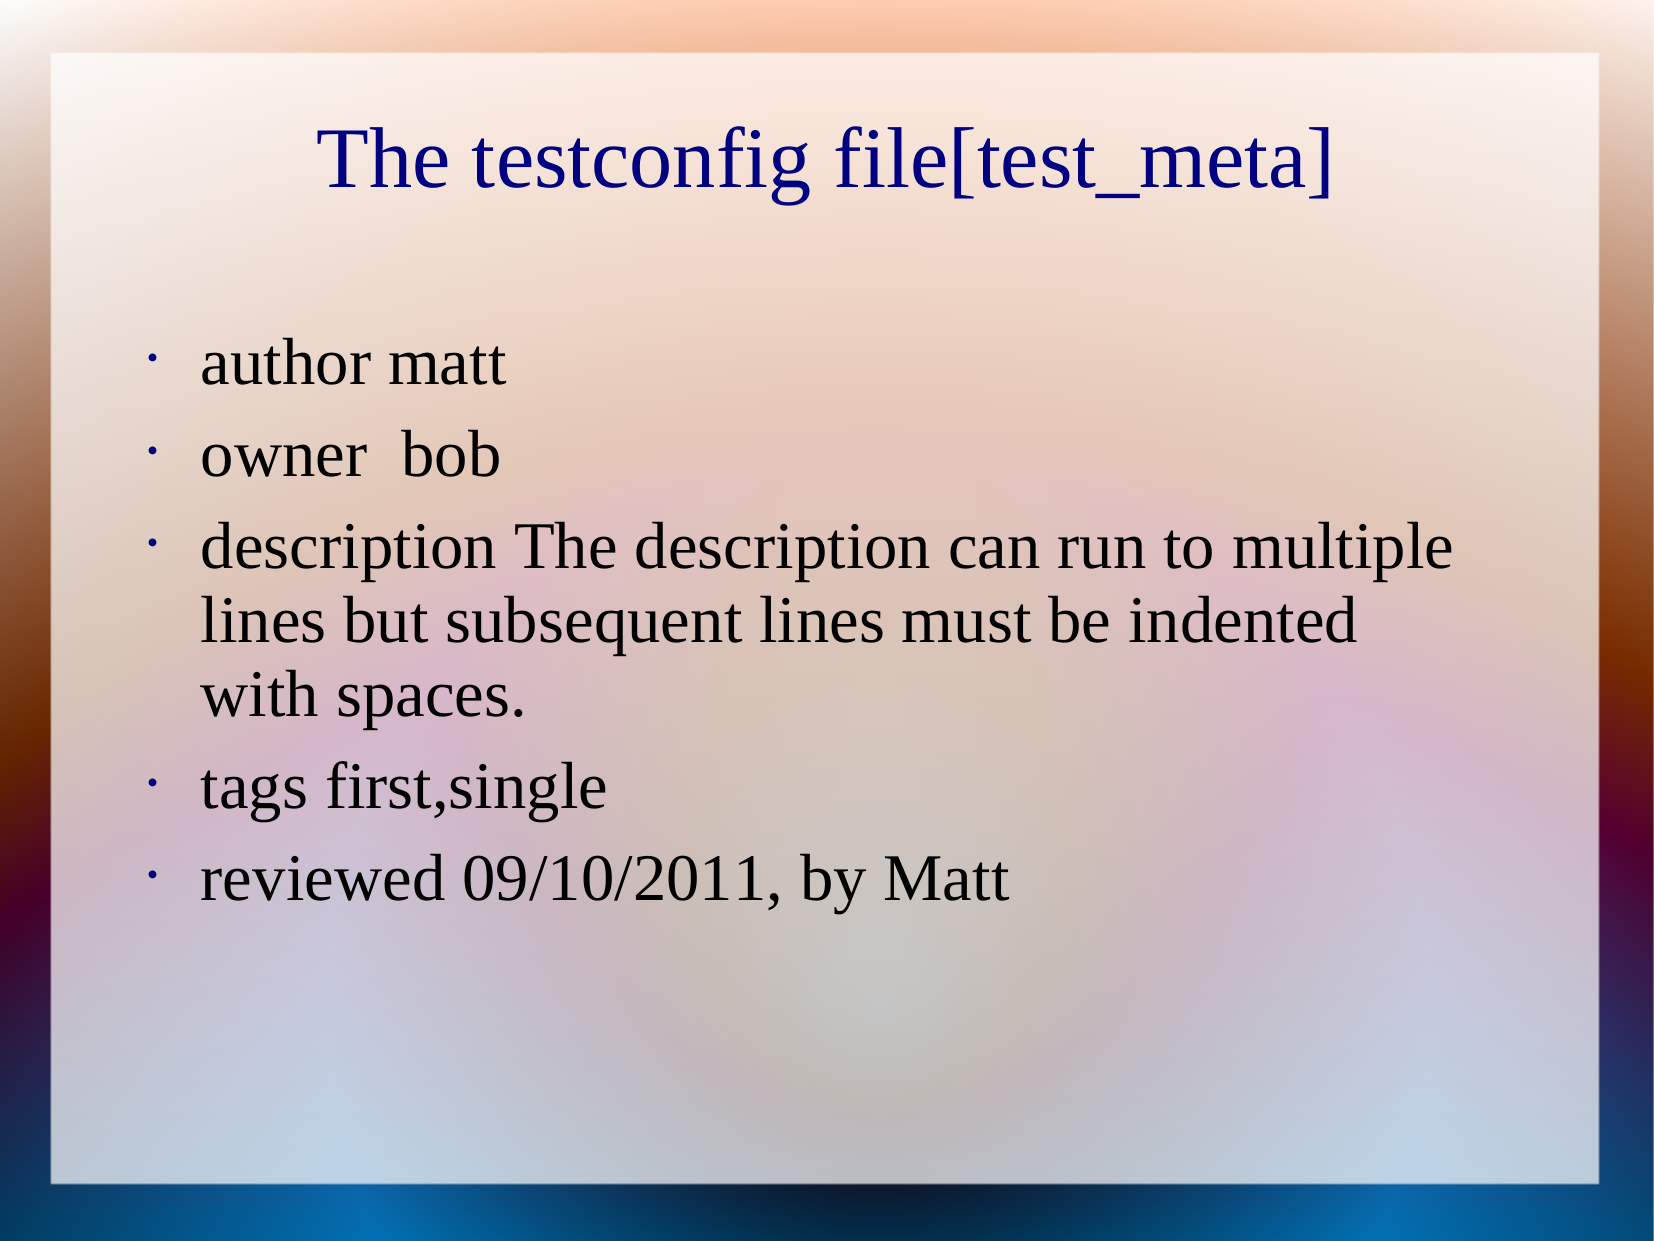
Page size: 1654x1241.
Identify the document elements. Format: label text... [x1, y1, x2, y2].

list author matt owner bob description The description can run to multiple lines but subsequent lines must be indented with spaces. tags first,single reviewed 09/10/2011, by Matt [129, 324, 1489, 1045]
picture [0, 0, 1654, 1241]
title The testconfig file[test_meta] [82, 55, 1571, 263]
